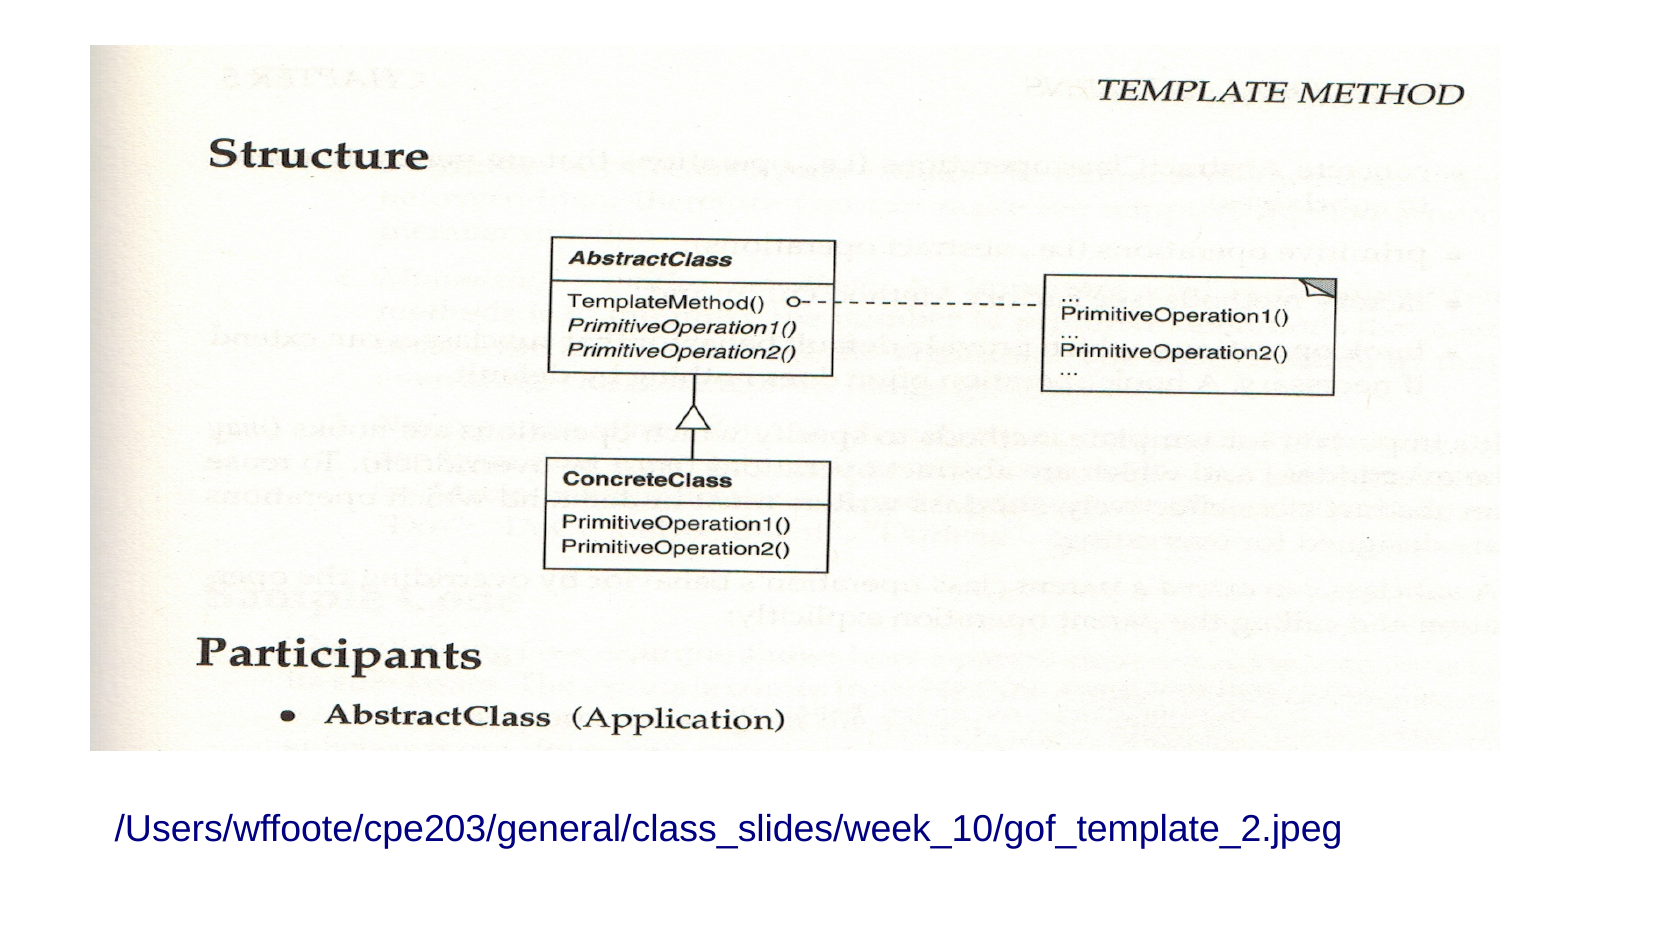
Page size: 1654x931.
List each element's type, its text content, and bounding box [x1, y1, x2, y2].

picture [90, 45, 1501, 751]
text_box /Users/wffoote/cpe203/general/class_slides/week_10/gof_template_2.jpeg [99, 800, 1591, 871]
